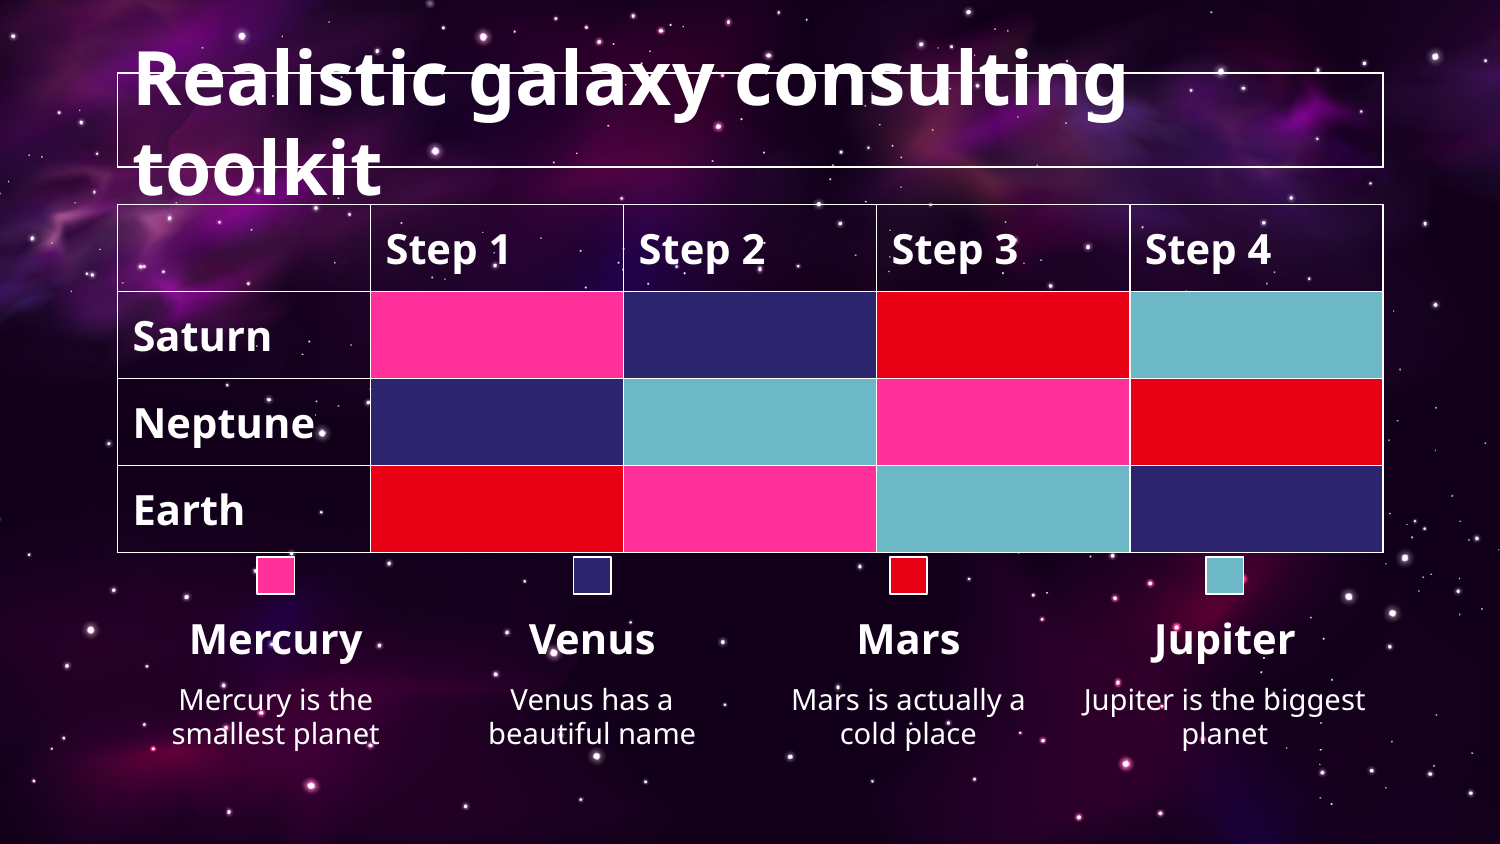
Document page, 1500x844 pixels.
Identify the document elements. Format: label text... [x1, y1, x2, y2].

text_box [1206, 556, 1244, 595]
table_cell [624, 292, 876, 378]
table_cell [624, 466, 876, 552]
title Realistic galaxy consulting toolkit [117, 72, 1383, 167]
table_cell [371, 379, 623, 465]
text_box [573, 556, 611, 595]
table_cell [624, 379, 876, 465]
table_header Step 1 [371, 205, 623, 291]
table_cell [371, 466, 623, 552]
table_header Step 4 [1131, 205, 1382, 291]
text_box Mars is actually a cold place [750, 665, 1066, 755]
text_box Mars [750, 619, 1066, 665]
table_cell [877, 292, 1129, 378]
table_header [118, 205, 370, 291]
table_cell Saturn [118, 292, 370, 378]
picture [0, 0, 1500, 844]
text_box Jupiter is the biggest planet [1066, 665, 1383, 755]
table_cell [877, 466, 1129, 552]
table_cell [371, 292, 623, 378]
table_cell [1131, 379, 1382, 465]
text_box [889, 556, 928, 595]
table_header Step 3 [877, 205, 1129, 291]
text_box Jupiter [1066, 619, 1383, 665]
table_cell Earth [118, 466, 370, 552]
table_cell [877, 379, 1129, 465]
text_box Mercury [117, 619, 433, 665]
table_cell Neptune [118, 379, 370, 465]
text_box Venus [433, 619, 750, 665]
table_cell [1131, 292, 1382, 378]
table_cell [1131, 466, 1382, 552]
text_box Venus has a beautiful name [433, 665, 750, 755]
table_header Step 2 [624, 205, 876, 291]
text_box Mercury is the smallest planet [117, 665, 433, 755]
text_box [257, 556, 295, 595]
